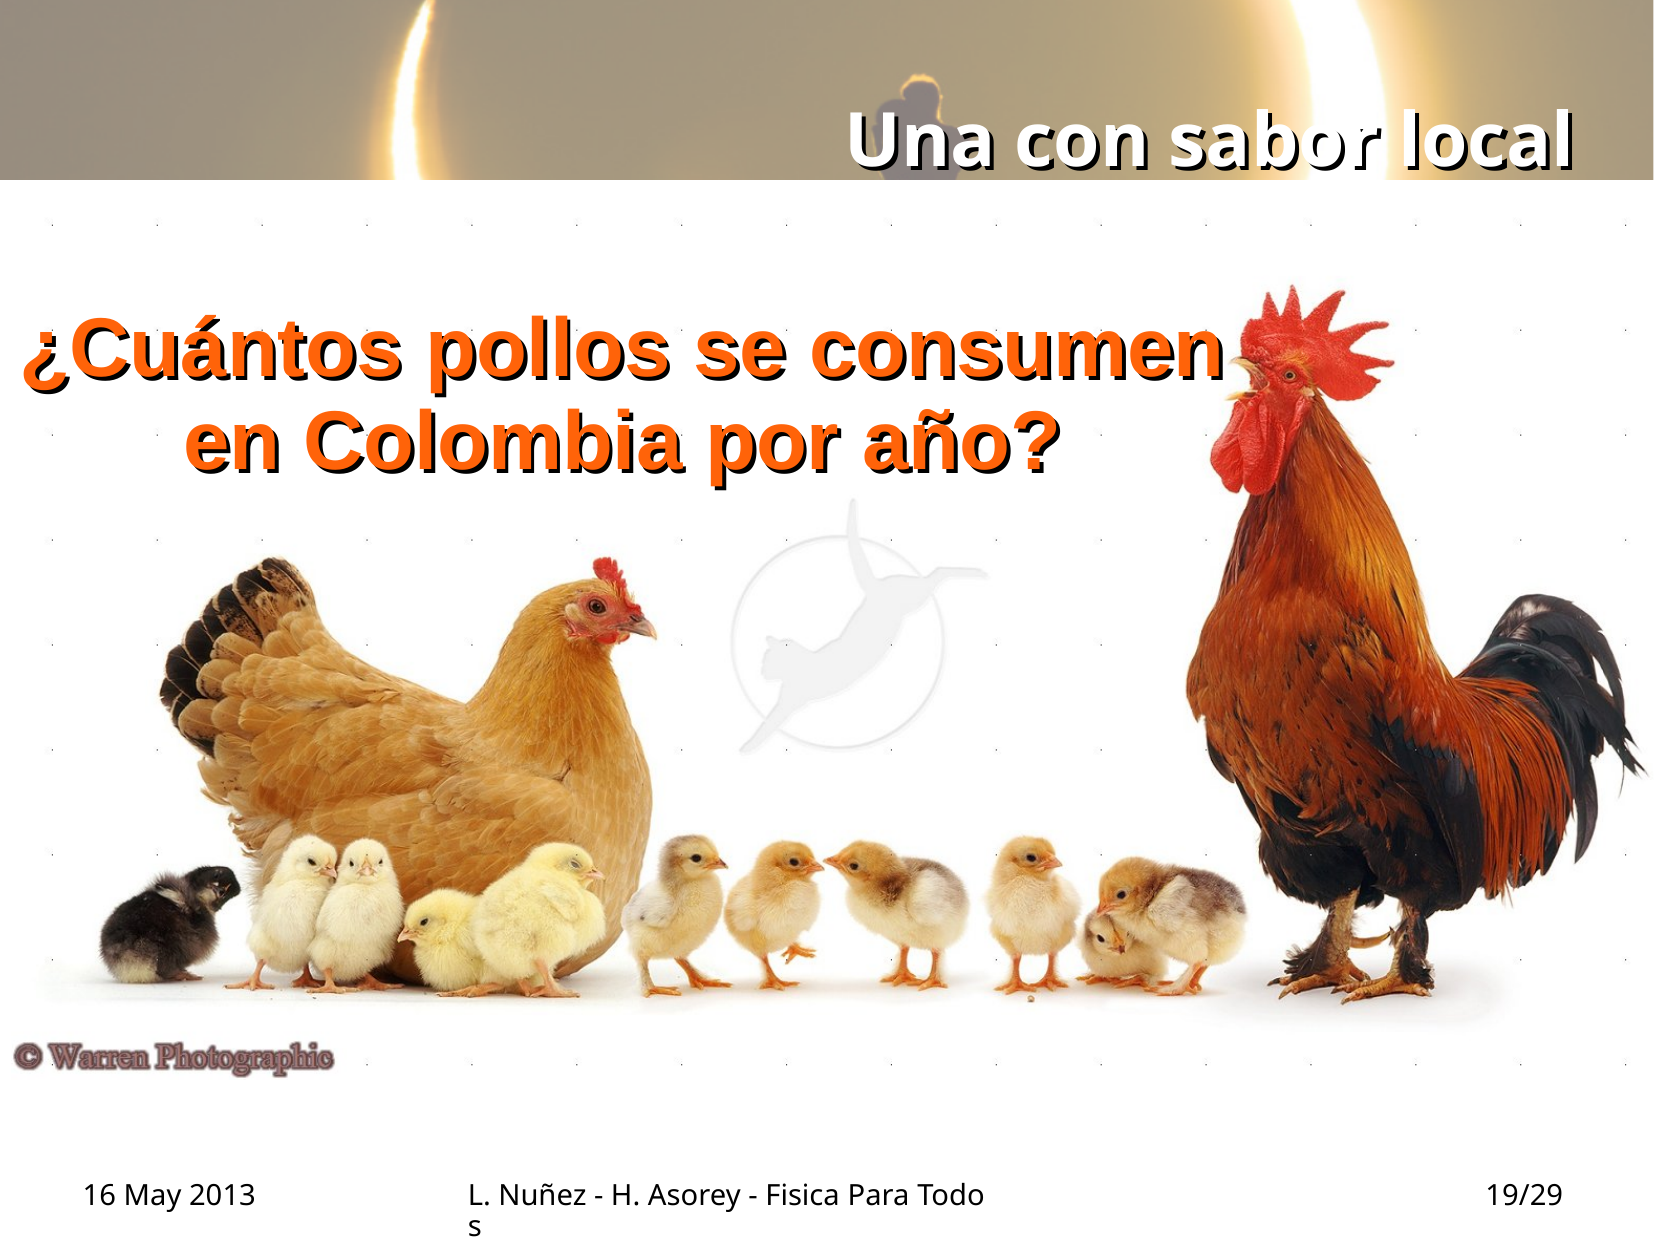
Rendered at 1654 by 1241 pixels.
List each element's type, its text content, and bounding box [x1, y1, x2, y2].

picture [11, 209, 1654, 1080]
subtitle ¿Cuántos pollos se consumen en Colombia por año? [15, 255, 1231, 534]
picture [0, 0, 1654, 180]
title Una con sabor local [86, 49, 1576, 226]
